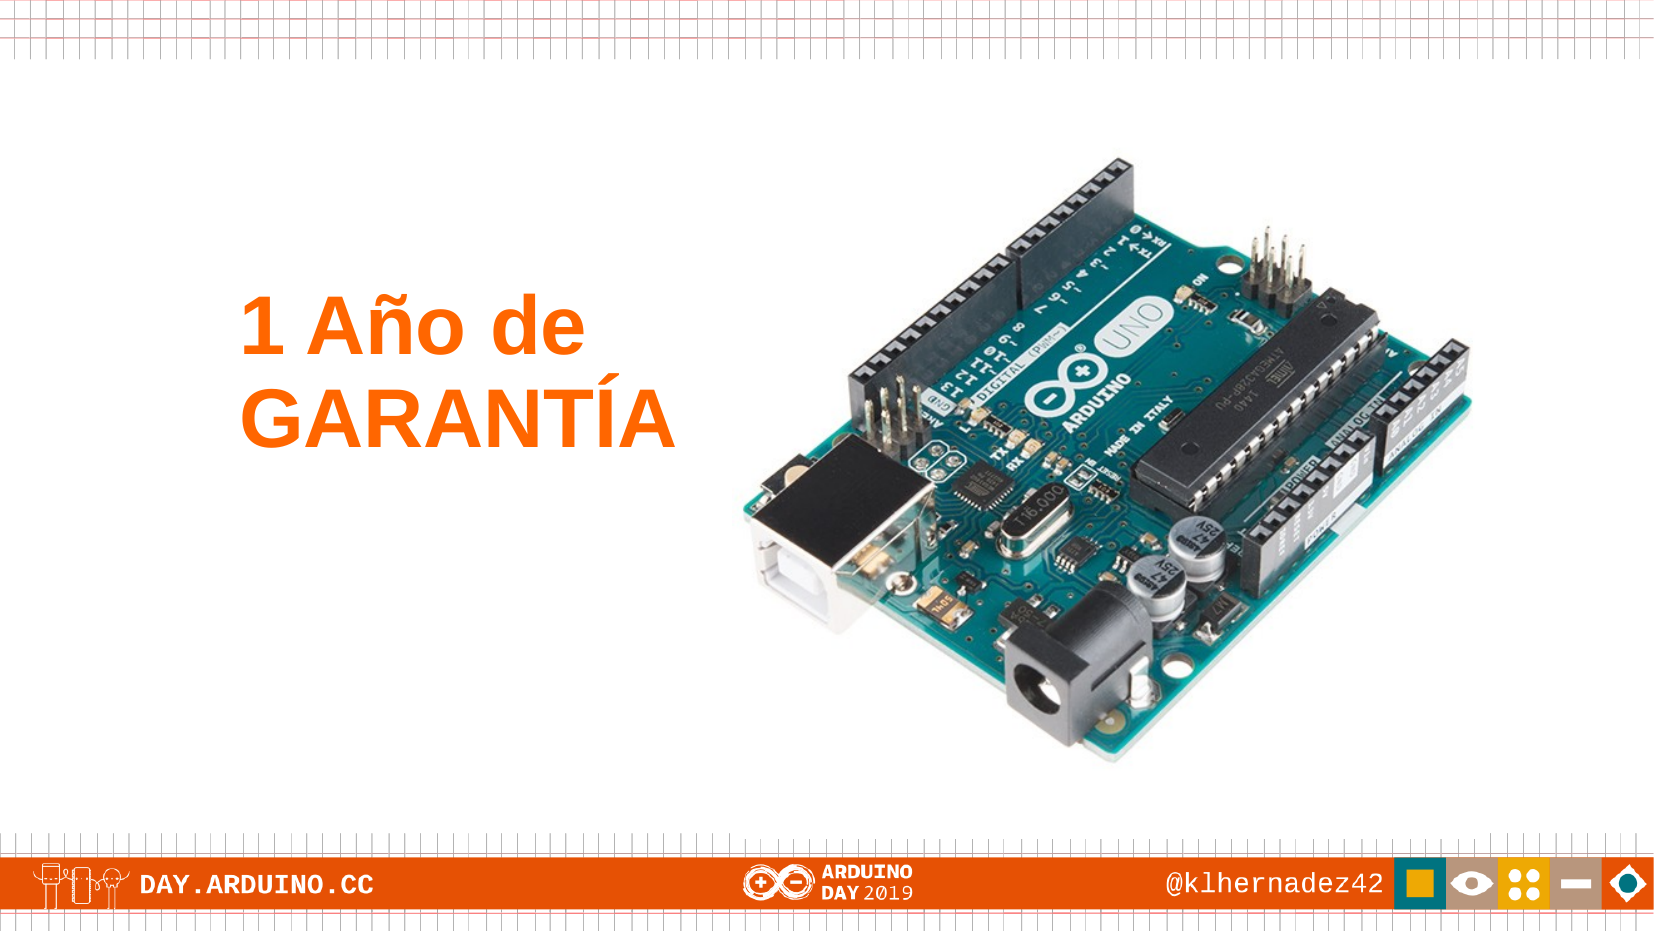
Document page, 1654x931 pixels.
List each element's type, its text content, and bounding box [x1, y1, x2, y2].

picture [0, 0, 1654, 931]
text_box 1 Año de GARANTÍA [224, 271, 713, 473]
